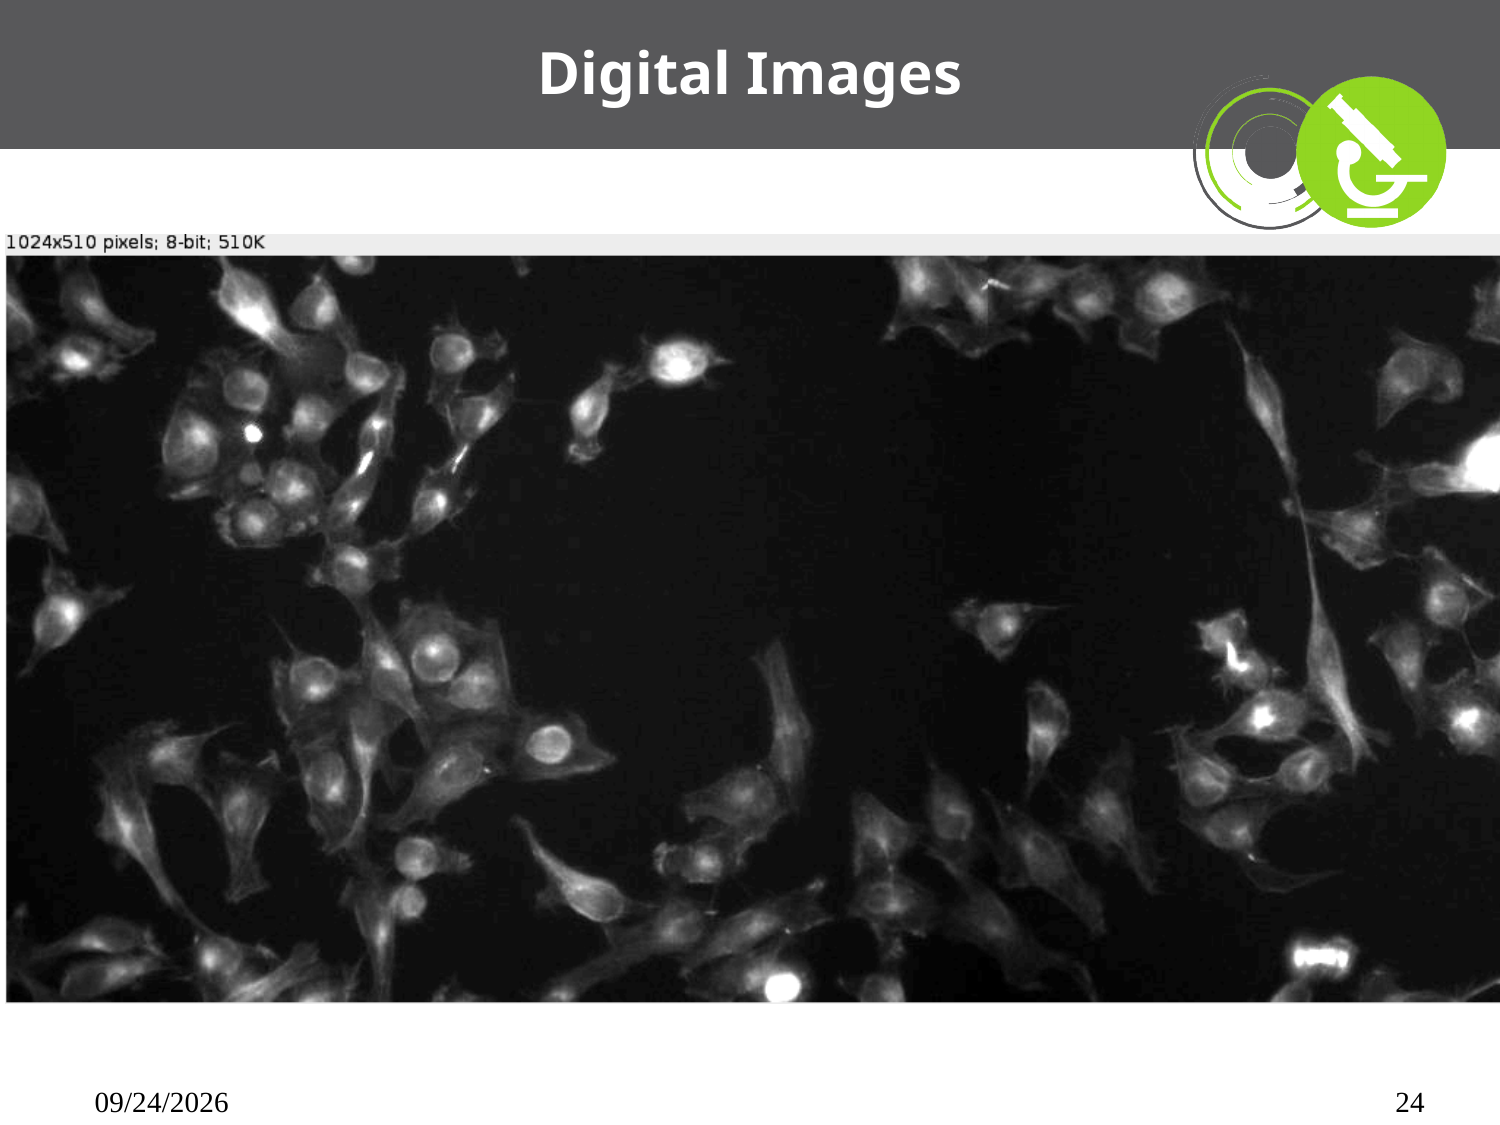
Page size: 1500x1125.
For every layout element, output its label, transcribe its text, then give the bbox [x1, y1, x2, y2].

picture [5, 69, 1500, 1004]
title Digital Images [75, 0, 1425, 166]
